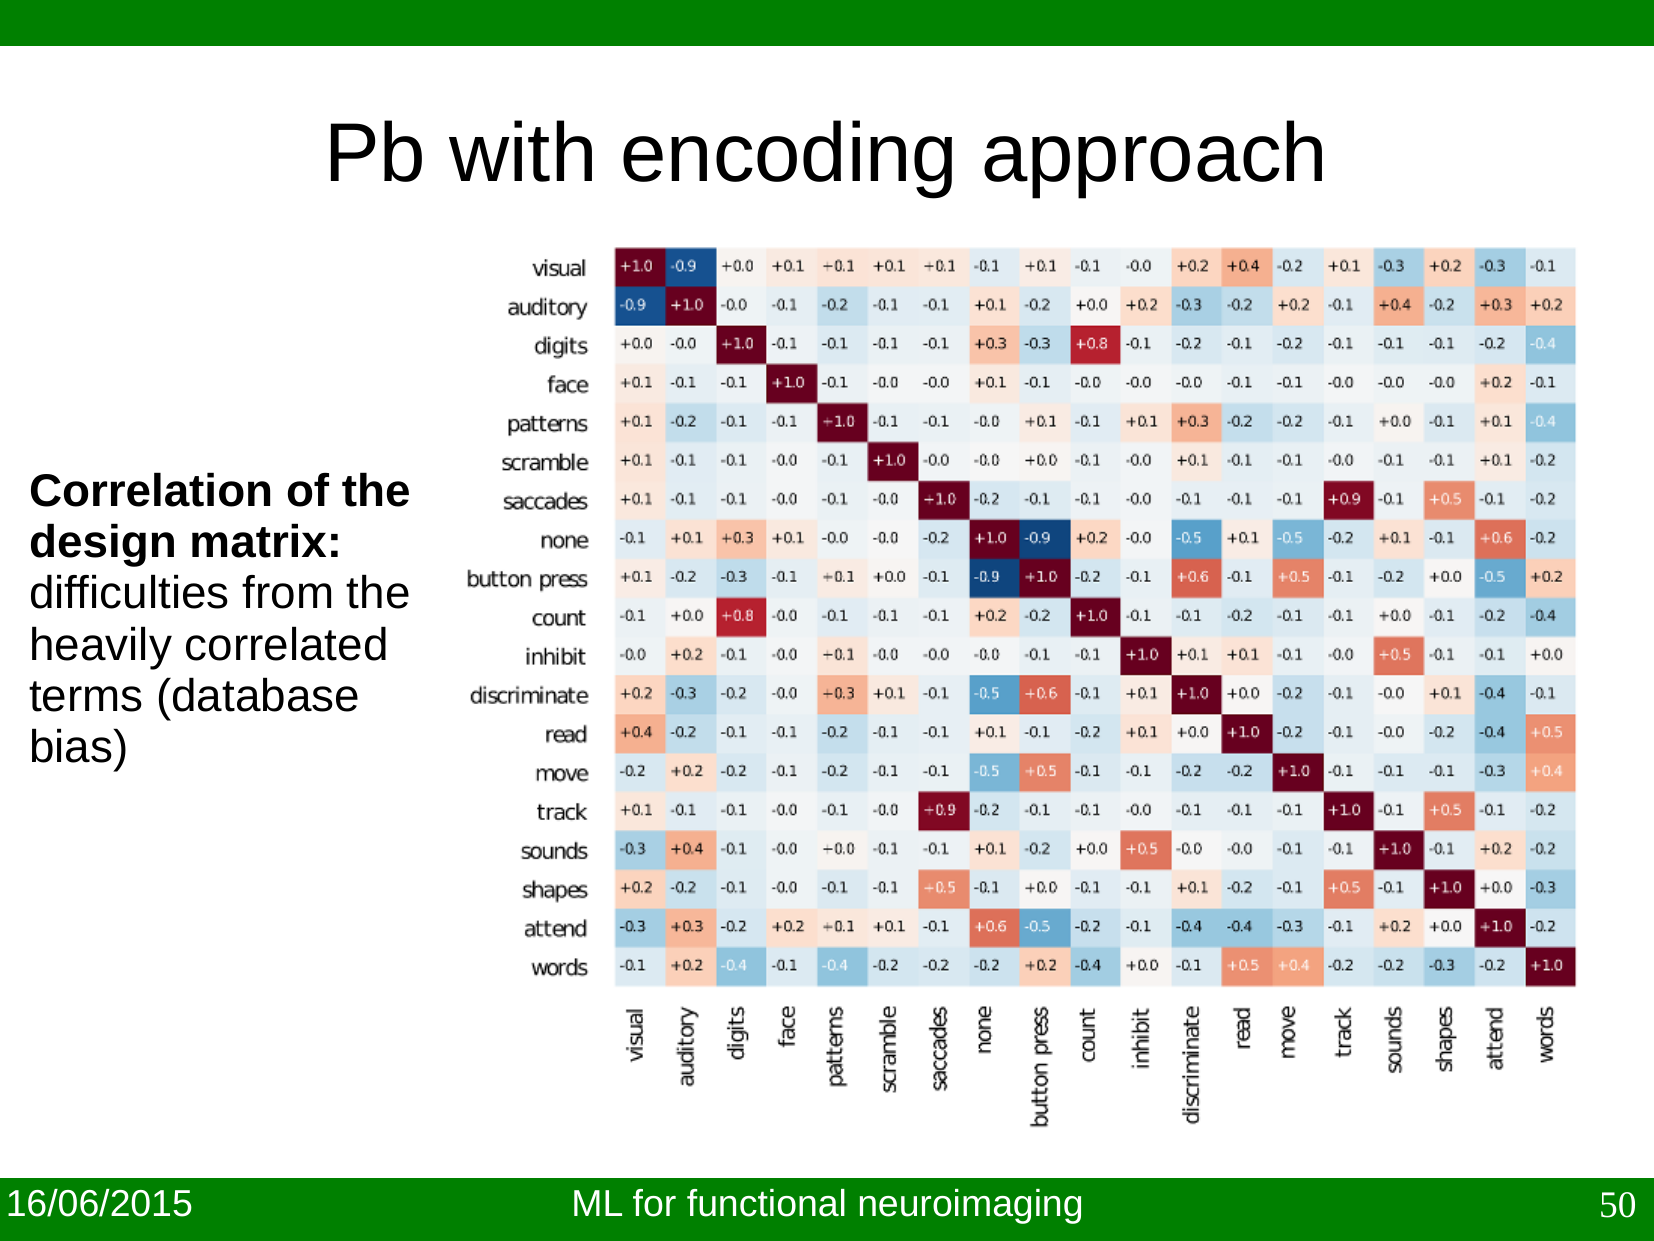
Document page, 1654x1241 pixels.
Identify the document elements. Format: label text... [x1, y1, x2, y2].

picture [435, 234, 1636, 1171]
text_box Correlation of the design matrix: difficulties from the heavily correlated terms (database bias) [14, 457, 451, 781]
title Pb with encoding approach [82, 49, 1571, 257]
